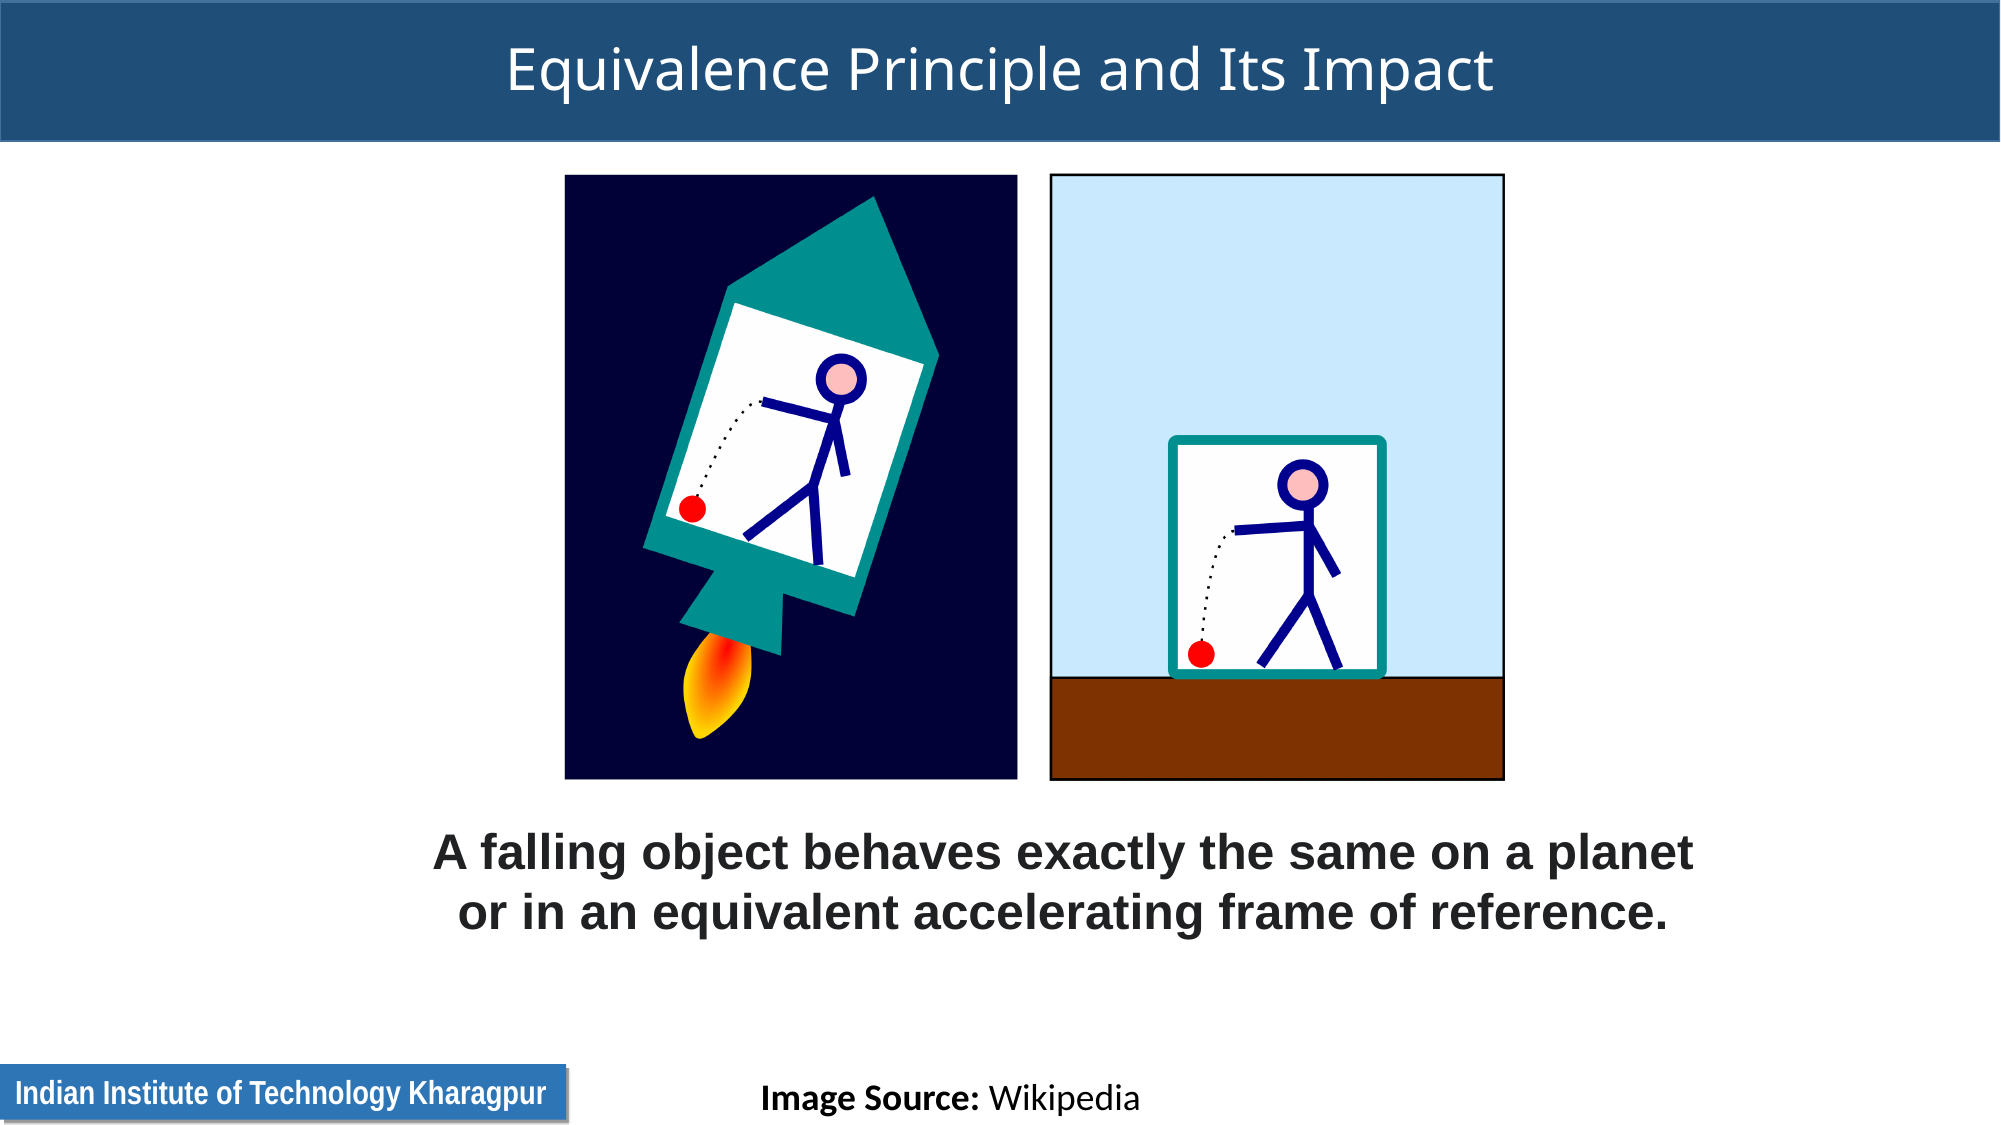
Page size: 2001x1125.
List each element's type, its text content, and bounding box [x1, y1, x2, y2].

text_box Image Source: Wikipedia [745, 1065, 1196, 1125]
title Equivalence Principle and Its Impact [0, 1, 2000, 141]
picture [531, 141, 1537, 812]
text_box A falling object behaves exactly the same on a planet or in an equivalent accelerating frame of reference. [410, 812, 1717, 949]
